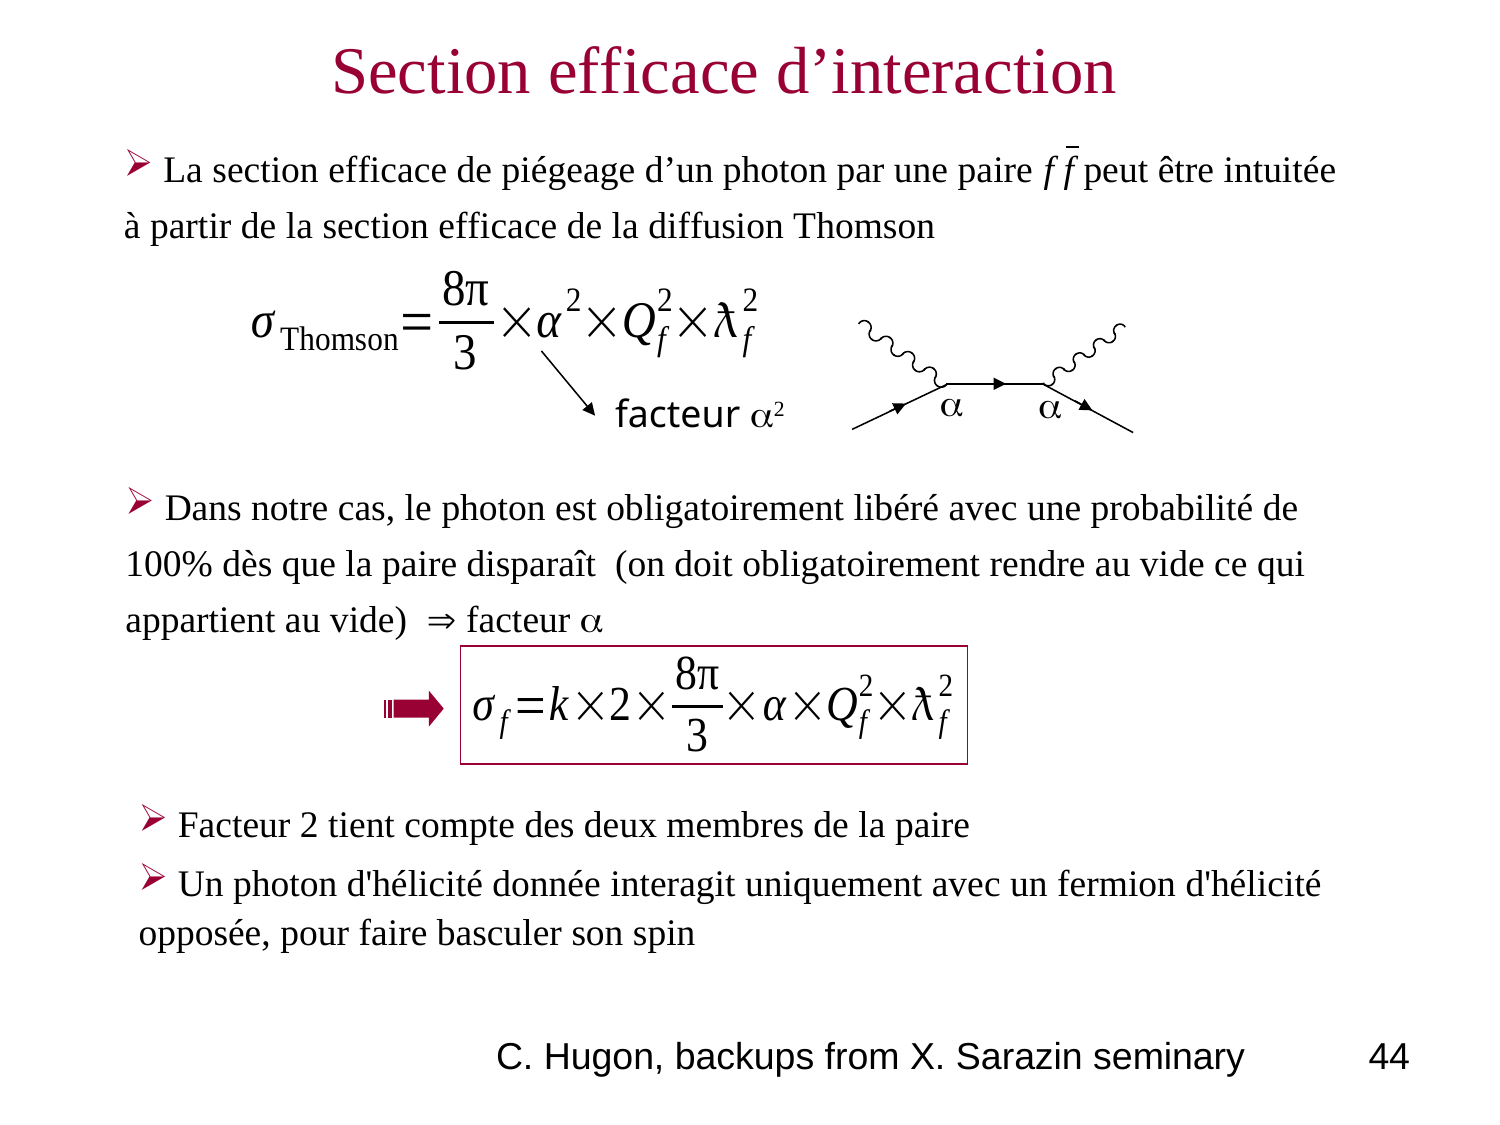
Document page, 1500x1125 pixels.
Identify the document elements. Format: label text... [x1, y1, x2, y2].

text_box Section efficace d’interaction [215, 18, 1235, 115]
text_box Dans notre cas, le photon est obligatoirement libéré avec une probabilité de 100% dès que la paire disparaît (on doit obligatoirement rendre au vide ce qui appartient au vide)  facteur  [110, 463, 1401, 649]
text_box [388, 700, 392, 718]
text_box Facteur 2 tient compte des deux membres de la paire Un photon d'hélicité donnée interagit uniquement avec un fermion d'hélicité opposée, pour faire basculer son spin [123, 787, 1353, 961]
text_box La section efficace de piégeage d’un photon par une paire f f peut être intuitée à partir de la section efficace de la diffusion Thomson [109, 125, 1362, 254]
text_box  [1023, 361, 1078, 434]
chart [461, 646, 967, 764]
chart [239, 260, 773, 383]
text_box facteur  [600, 371, 800, 443]
text_box  [925, 360, 979, 432]
text_box [393, 690, 444, 727]
